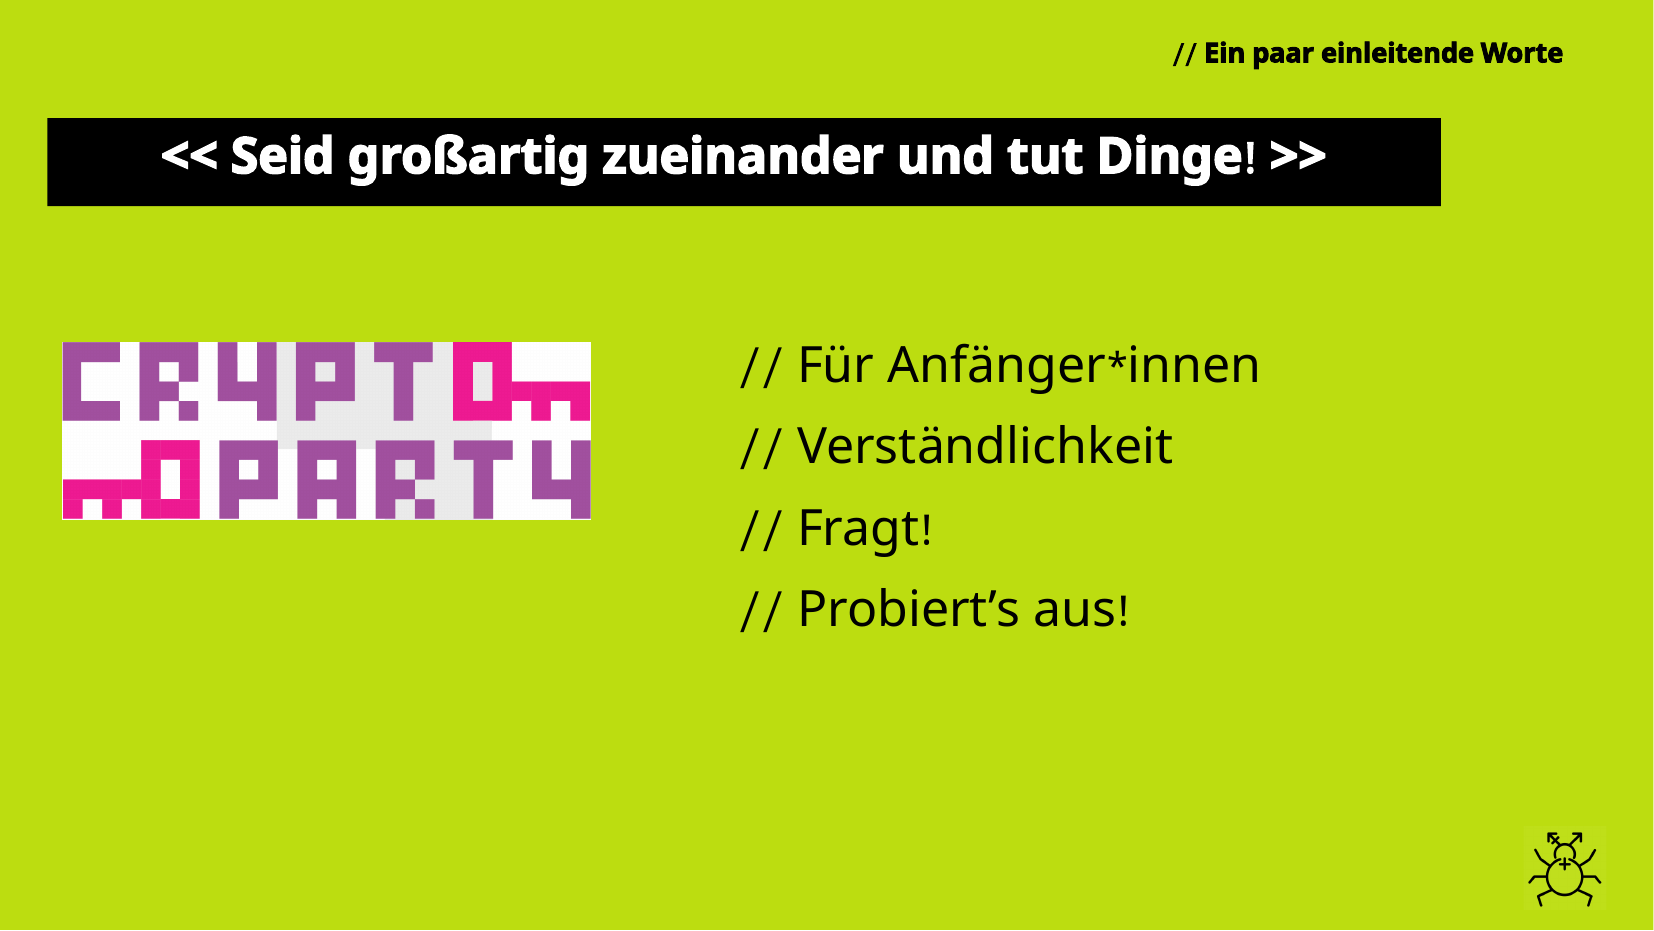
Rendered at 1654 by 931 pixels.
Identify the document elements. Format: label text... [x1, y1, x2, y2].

text_box // Für Anfänger*innen // Verständlichkeit // Fragt! // Probiert’s aus! [59, 248, 1560, 839]
picture [1523, 826, 1607, 910]
picture [62, 342, 591, 520]
title << Seid großartig zueinander und tut Dinge! >> [47, 118, 1441, 207]
text_box // Ein paar einleitende Worte [1157, 24, 1630, 83]
